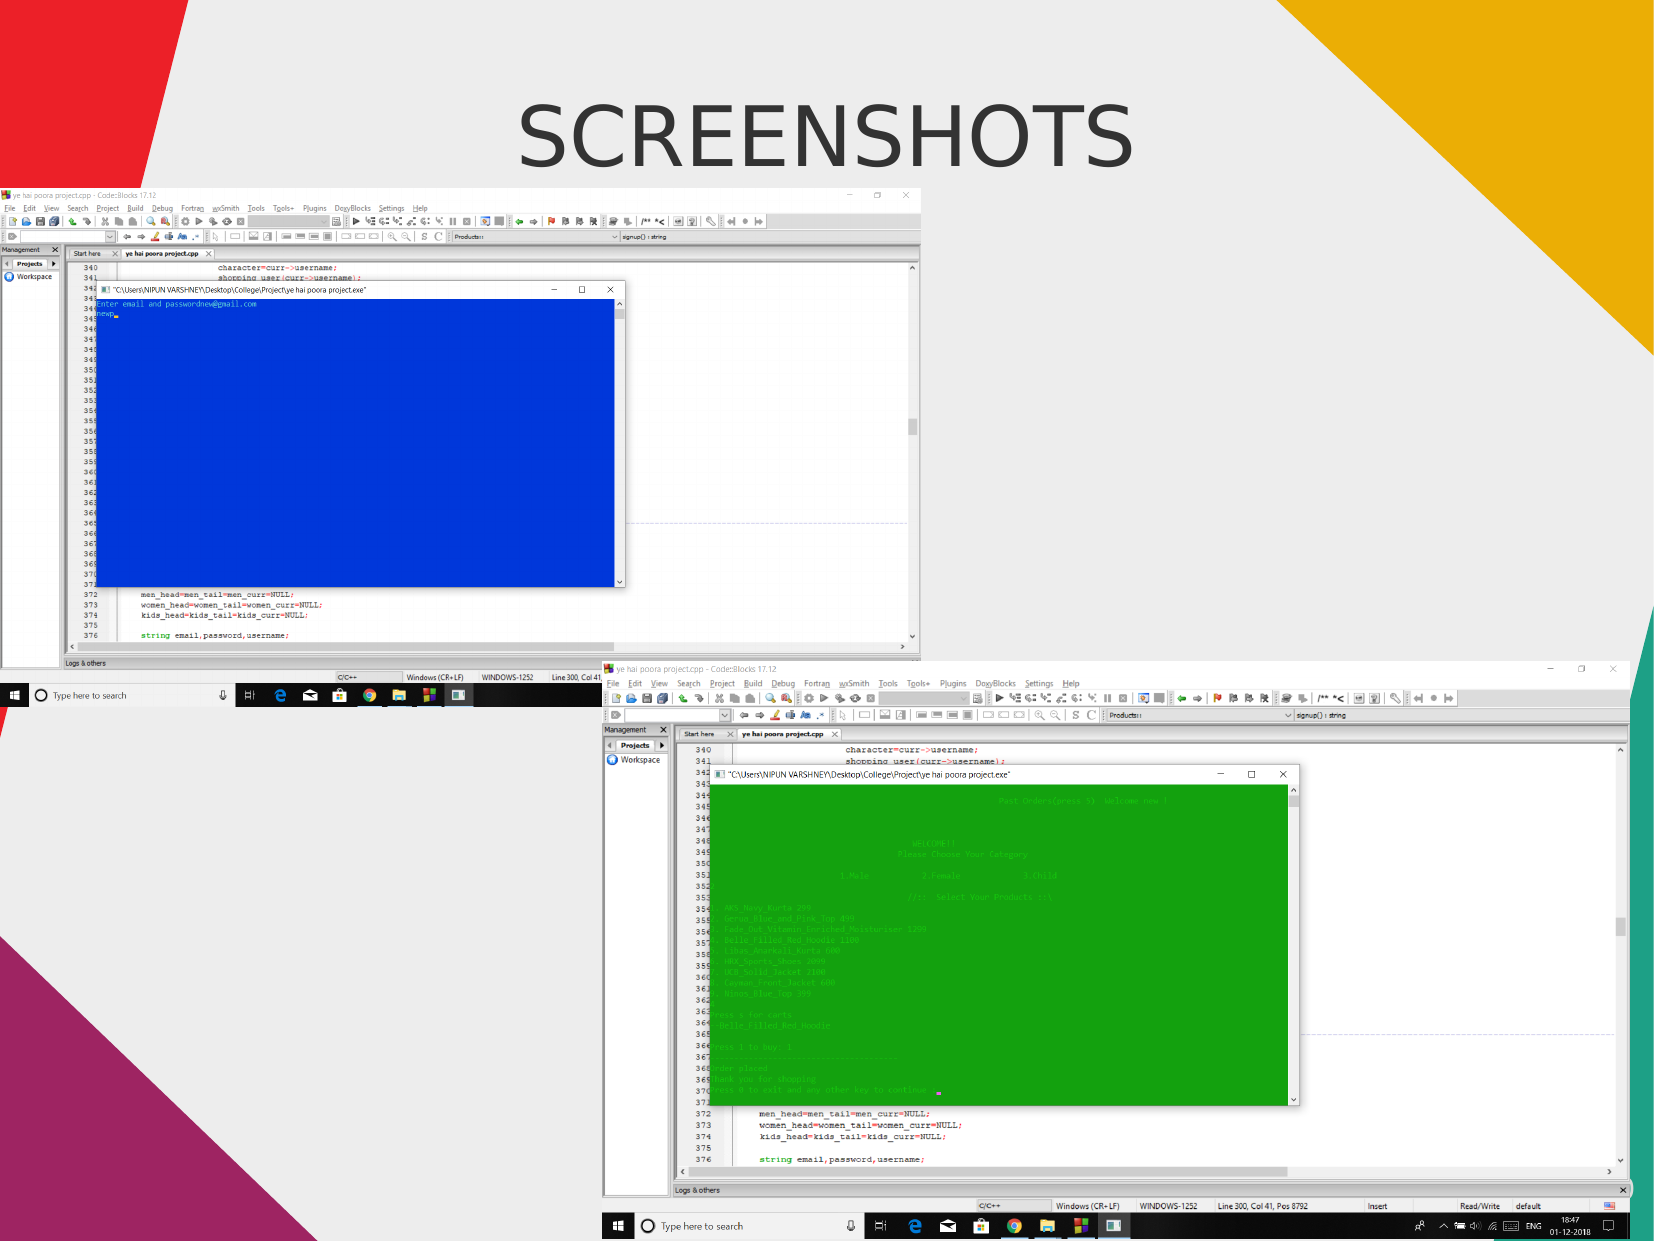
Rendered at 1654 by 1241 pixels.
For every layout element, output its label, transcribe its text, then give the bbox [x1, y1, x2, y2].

title SCREENSHOTS [114, 39, 1539, 237]
picture [0, 188, 1630, 1240]
